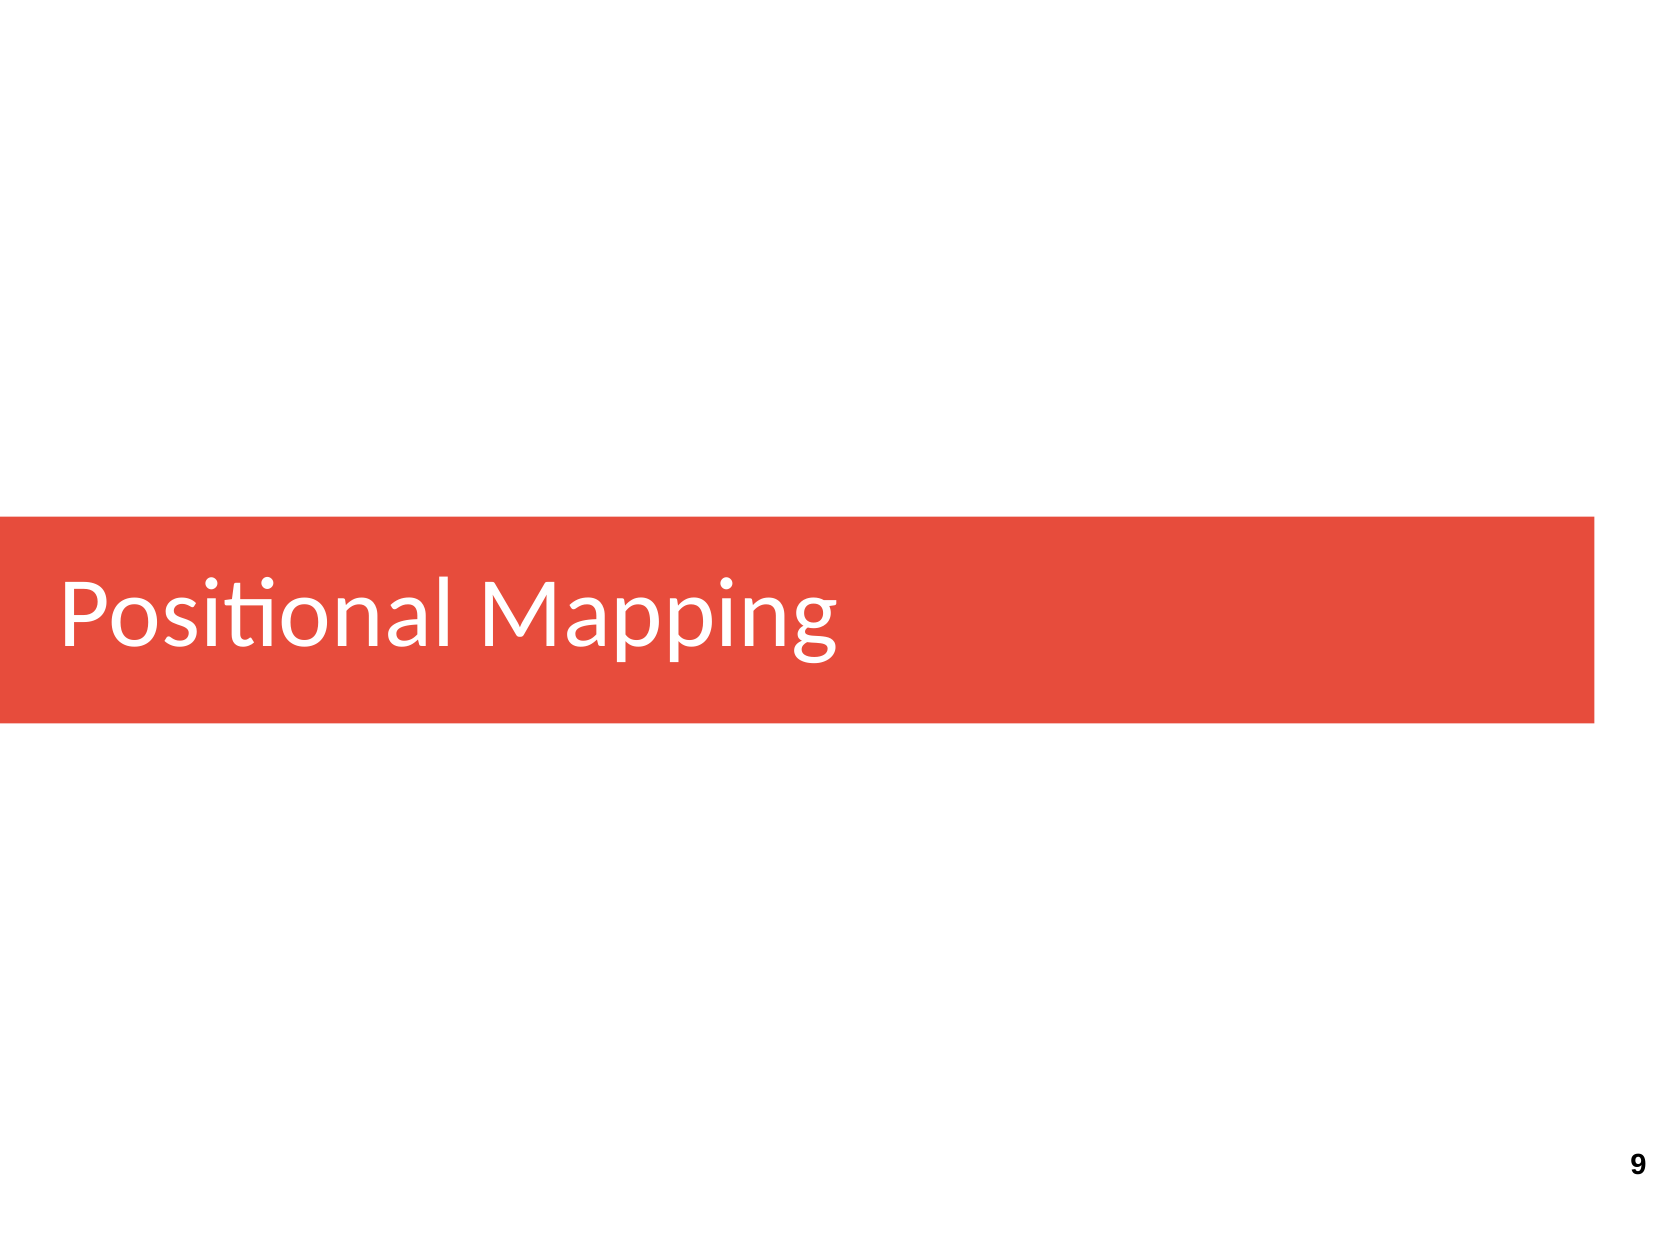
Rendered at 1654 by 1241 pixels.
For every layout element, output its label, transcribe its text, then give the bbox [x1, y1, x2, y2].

text_box Positional Mapping [58, 546, 1595, 1231]
slide_number <number> [1547, 1145, 1647, 1241]
